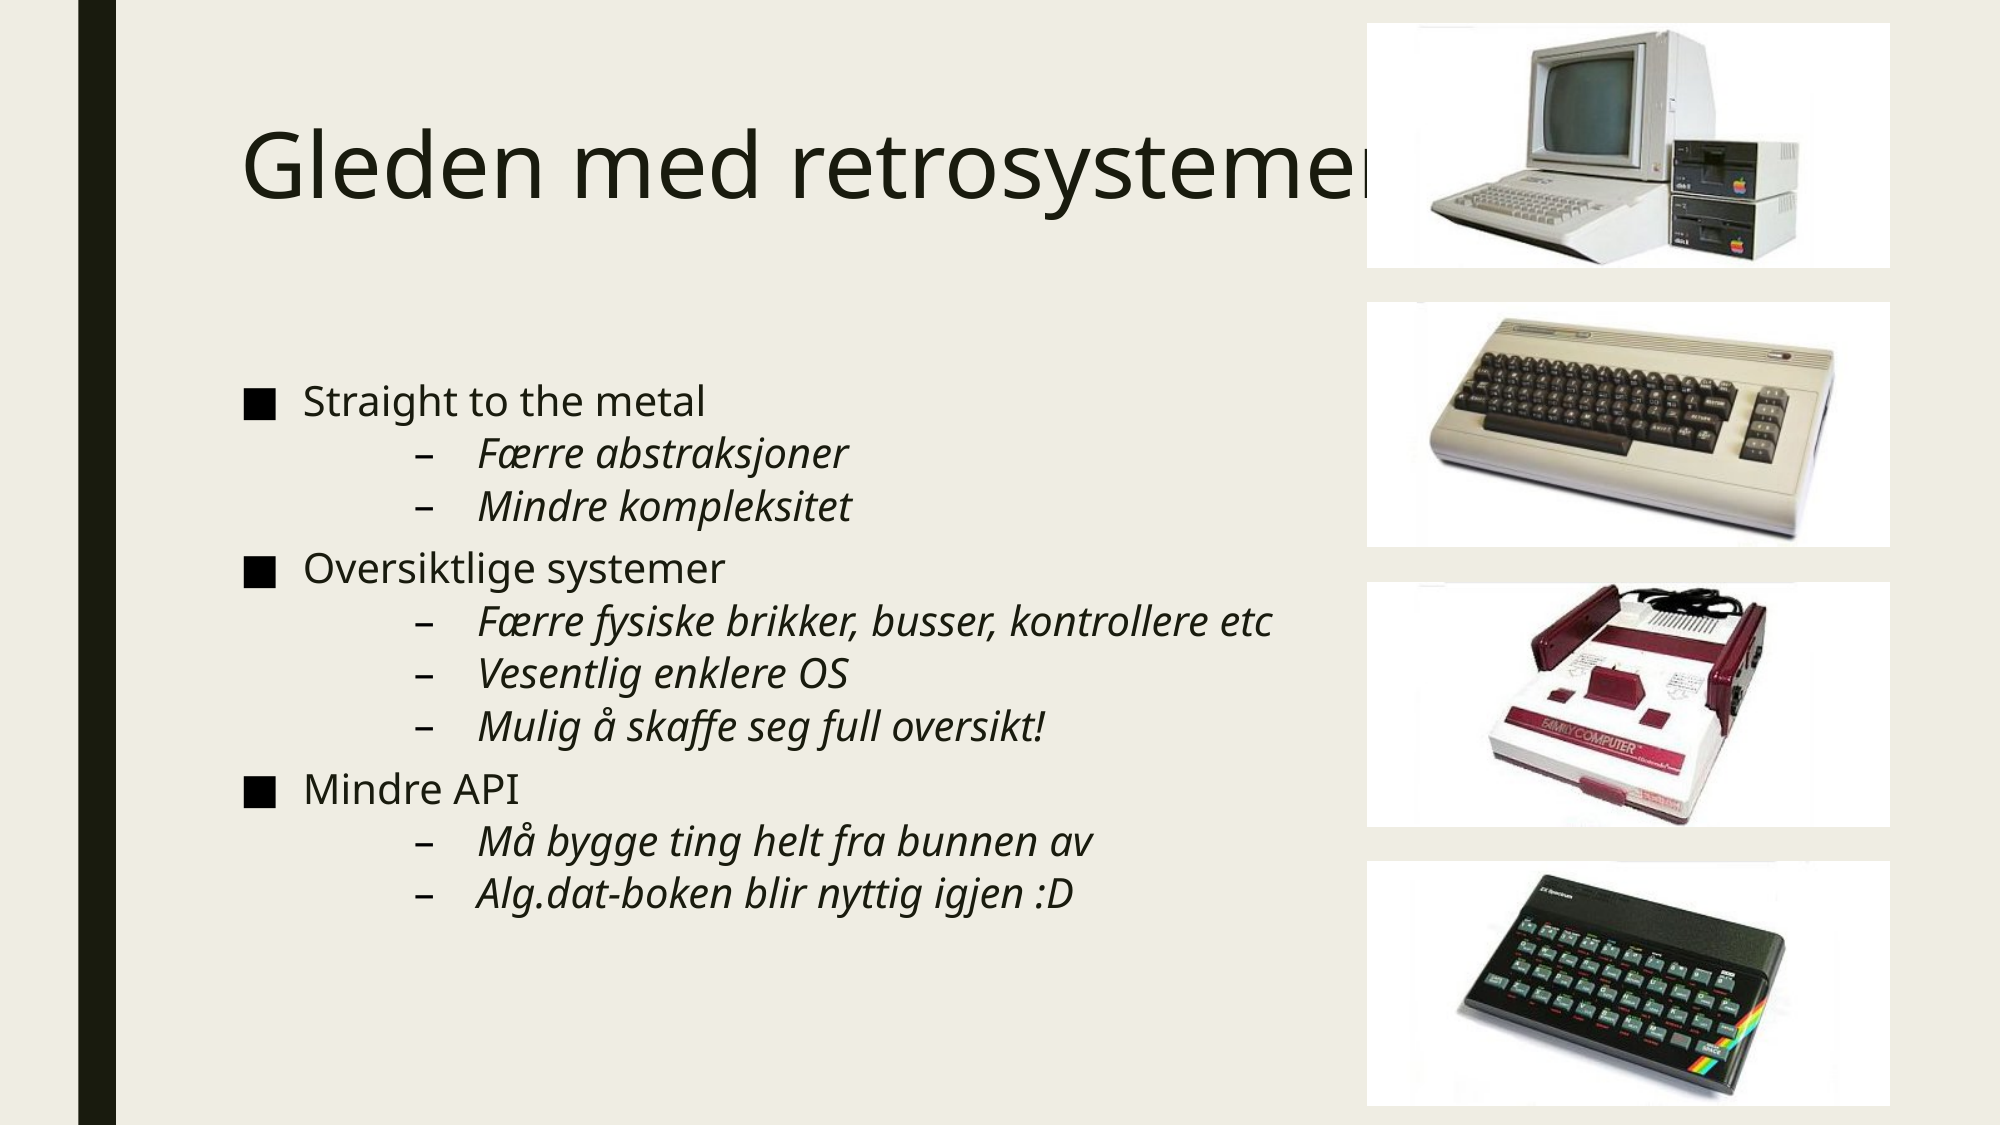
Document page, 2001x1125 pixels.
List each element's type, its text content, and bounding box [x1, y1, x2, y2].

title Gleden med retrosystemer [225, 112, 1801, 357]
picture [1367, 861, 1890, 1106]
picture [1367, 23, 1890, 268]
list Straight to the metal Færre abstraksjoner Mindre kompleksitet Oversiktlige systemer Færre fysiske brikker, busser, kontrollere etc Vesentlig enklere OS Mulig å skaffe seg full oversikt! Mindre API Må bygge ting helt fra bunnen av Alg.dat-boken blir nyttig igjen :D [225, 375, 1801, 963]
picture [1367, 582, 1890, 827]
picture [1367, 302, 1890, 547]
